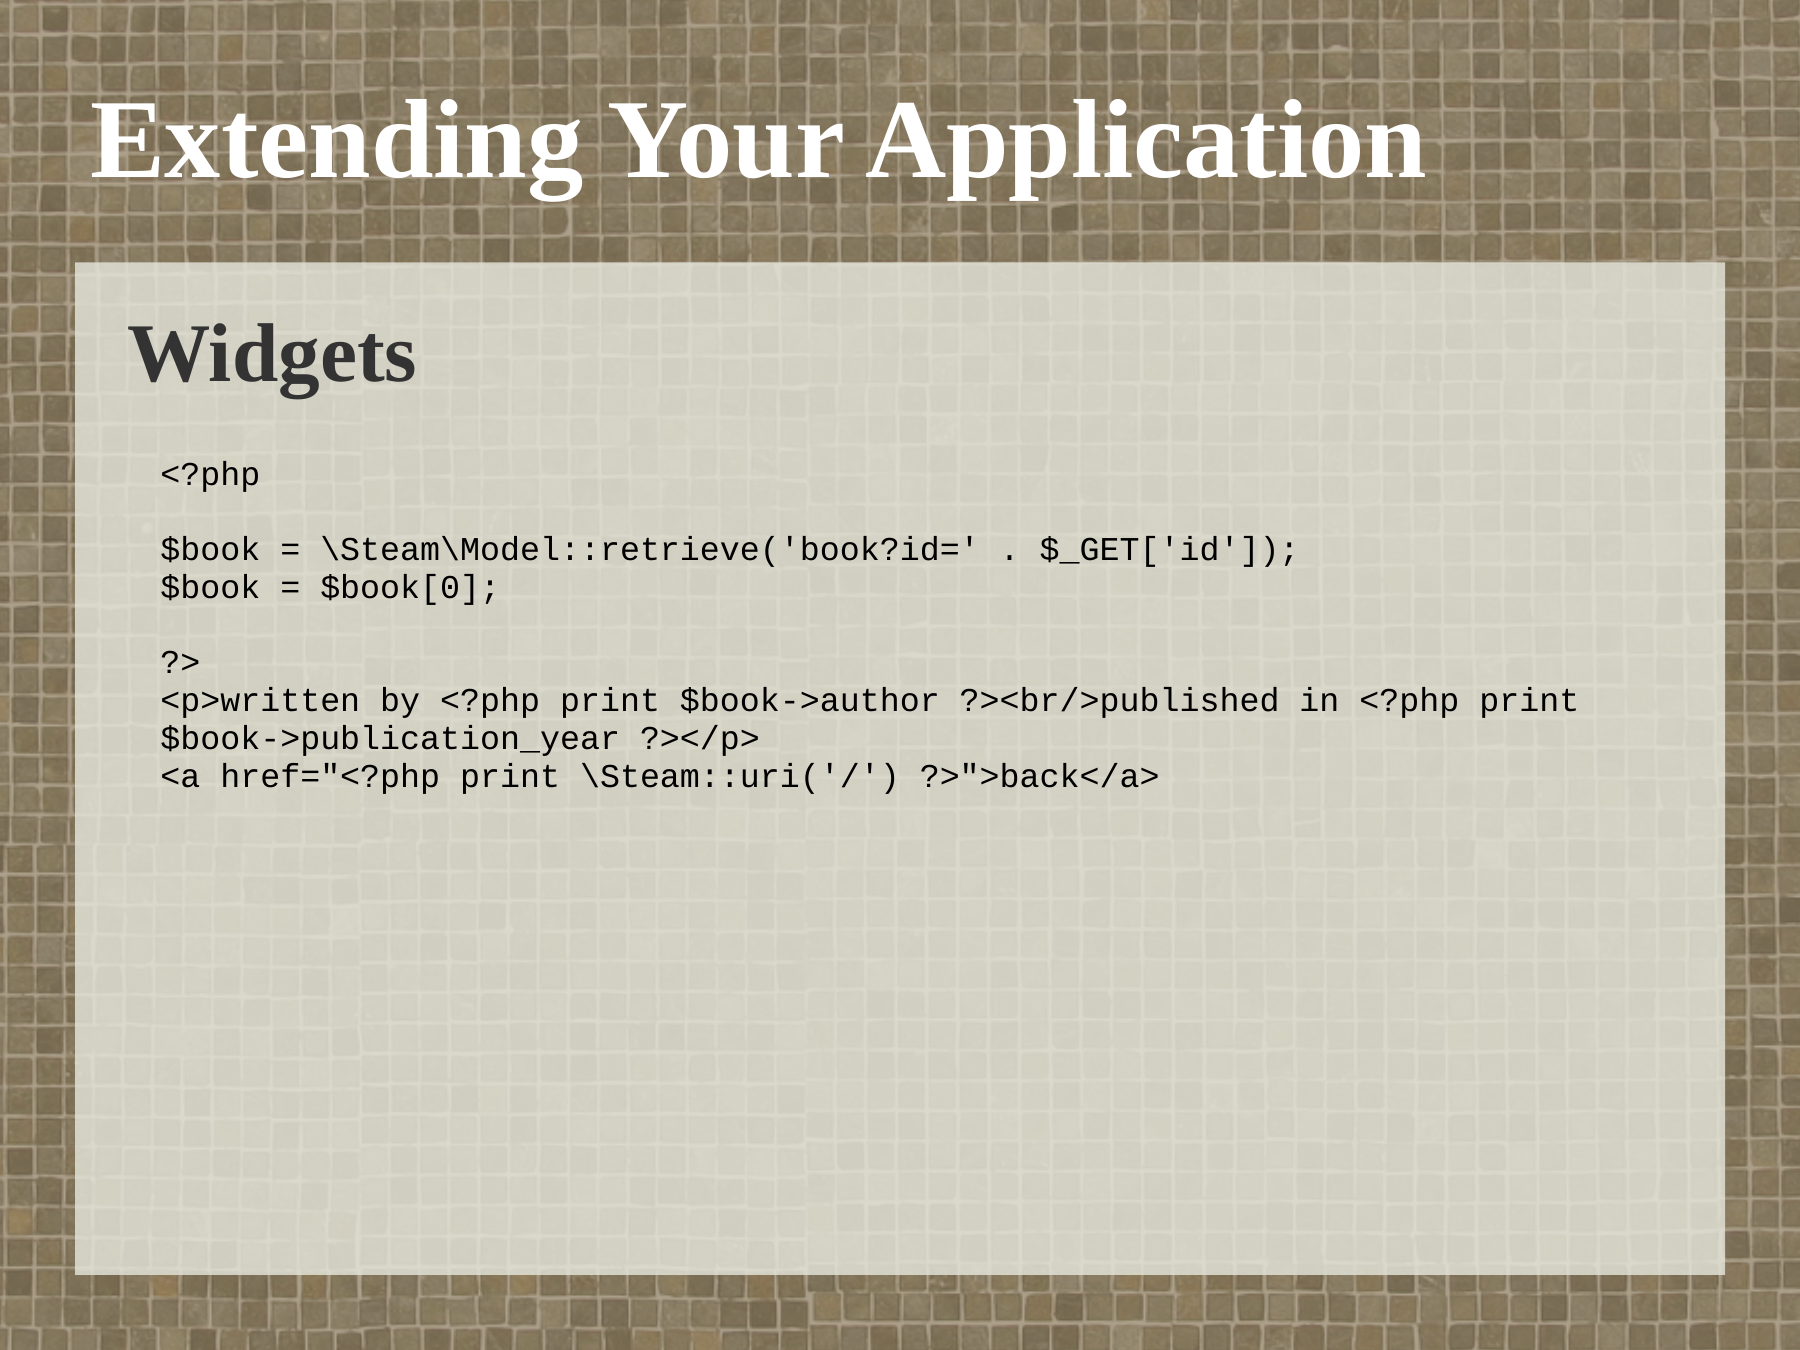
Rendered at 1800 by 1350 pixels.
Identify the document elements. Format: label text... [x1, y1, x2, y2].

text_box <?php $book = \Steam\Model::retrieve('book?id=' . $_GET['id']); $book = $book[0]; ?> <p>written by <?php print $book->author ?><br/>published in <?php print $book->publication_year ?></p> <a href="<?php print \Steam::uri('/') ?>">back</a> [145, 449, 1688, 1201]
text_box [0, 0, 1800, 1350]
title Extending Your Application [89, 53, 1710, 226]
text_box Widgets [112, 300, 1688, 458]
